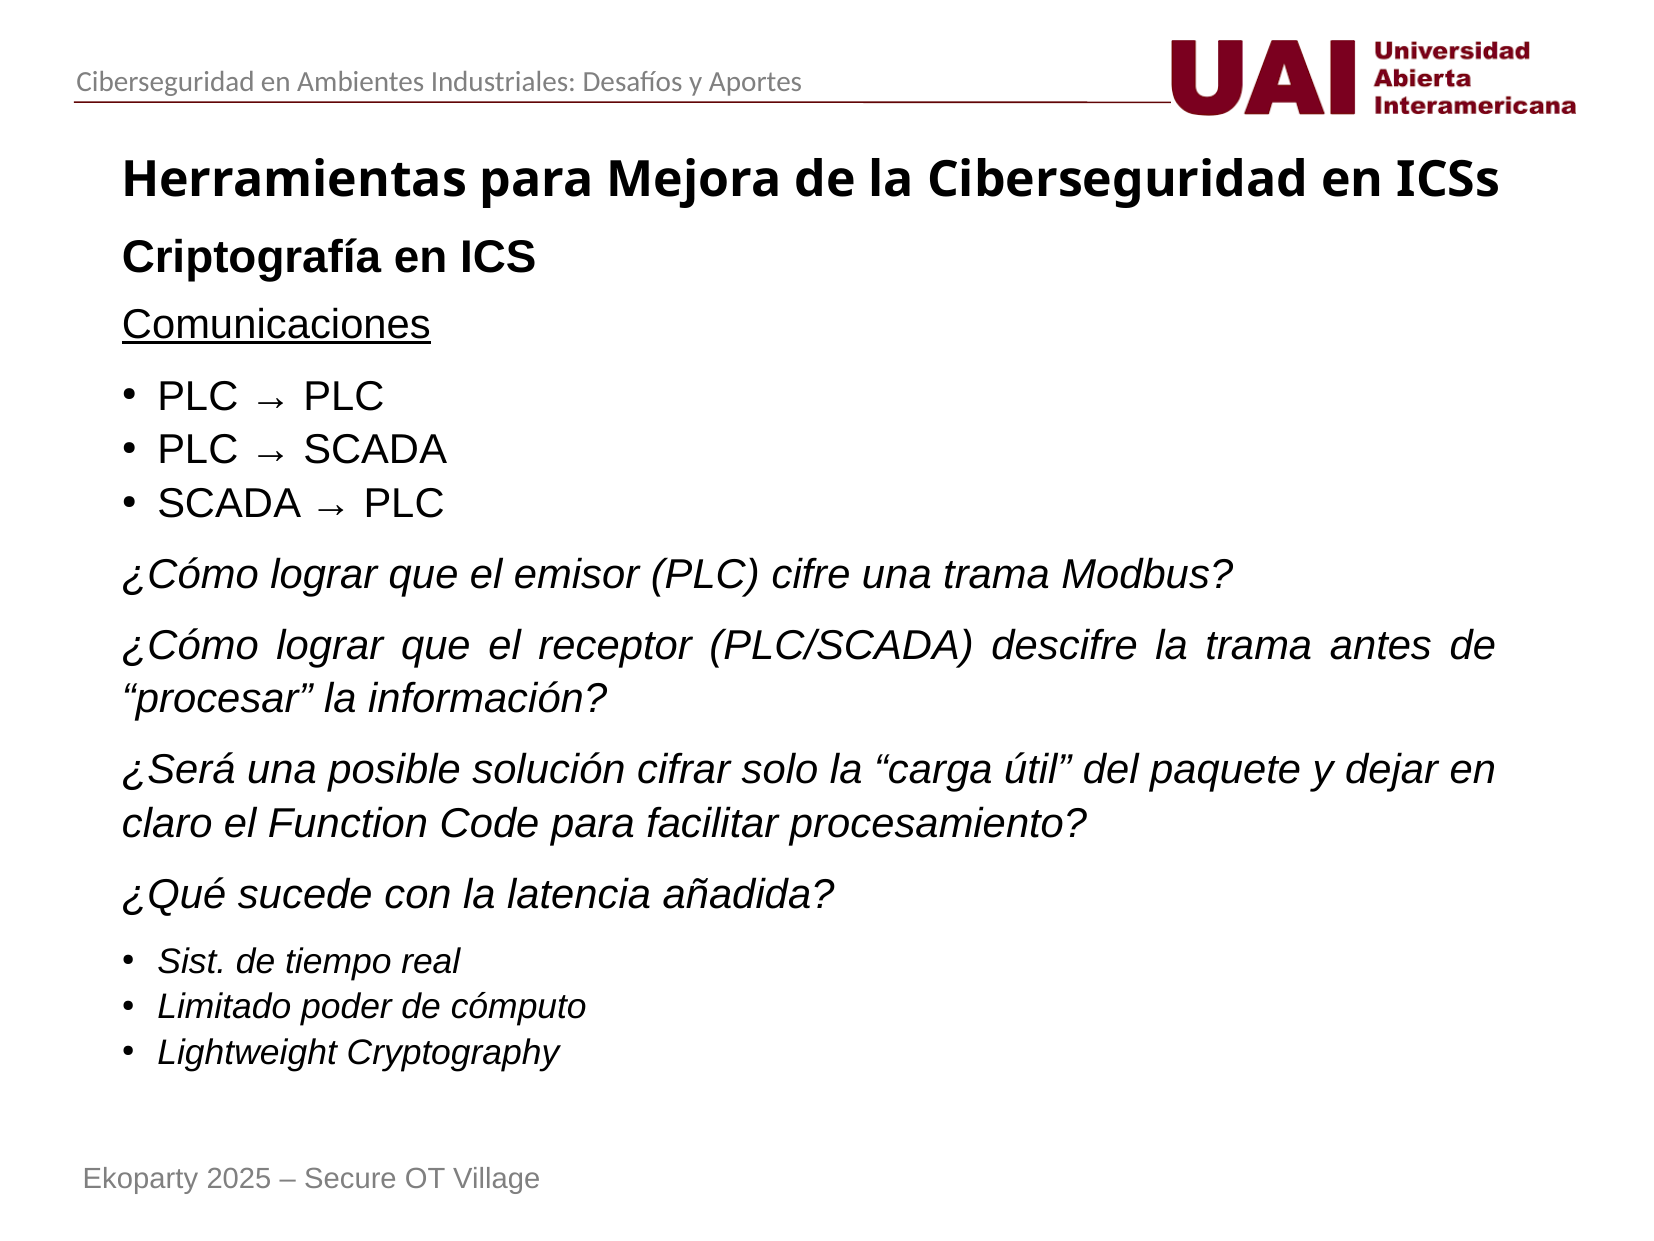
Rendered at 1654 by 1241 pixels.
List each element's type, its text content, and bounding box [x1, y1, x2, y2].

text_box Criptografía en ICS Comunicaciones PLC → PLC PLC → SCADA SCADA → PLC ¿Cómo lograr que el emisor (PLC) cifre una trama Modbus? ¿Cómo lograr que el receptor (PLC/SCADA) descifre la trama antes de “procesar” la información? ¿Será una posible solución cifrar solo la “carga útil” del paquete y dejar en claro el Function Code para facilitar procesamiento? ¿Qué sucede con la latencia añadida? Sist. de tiempo real Limitado poder de cómputo Lightweight Cryptography [107, 223, 1512, 1089]
text_box Herramientas para Mejora de la Ciberseguridad en ICSs [106, 135, 1516, 219]
picture [1171, 40, 1577, 116]
